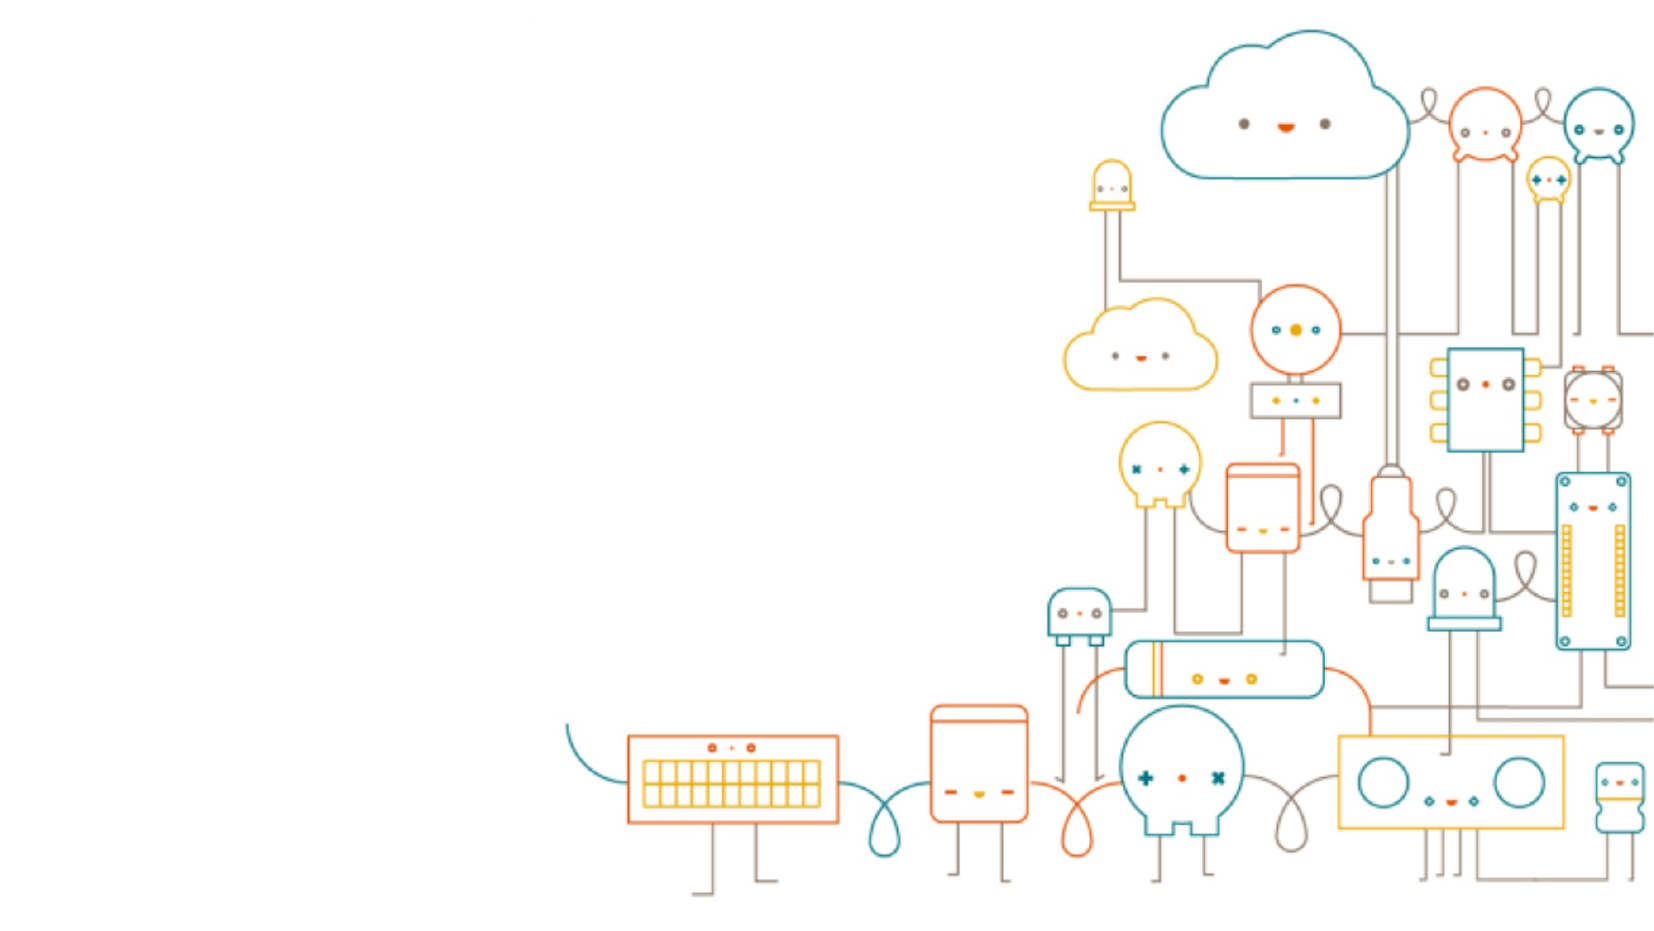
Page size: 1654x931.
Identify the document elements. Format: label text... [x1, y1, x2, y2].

picture [0, 0, 1654, 931]
title ¿QUÉ ES ARDUINO? [70, 612, 1264, 768]
